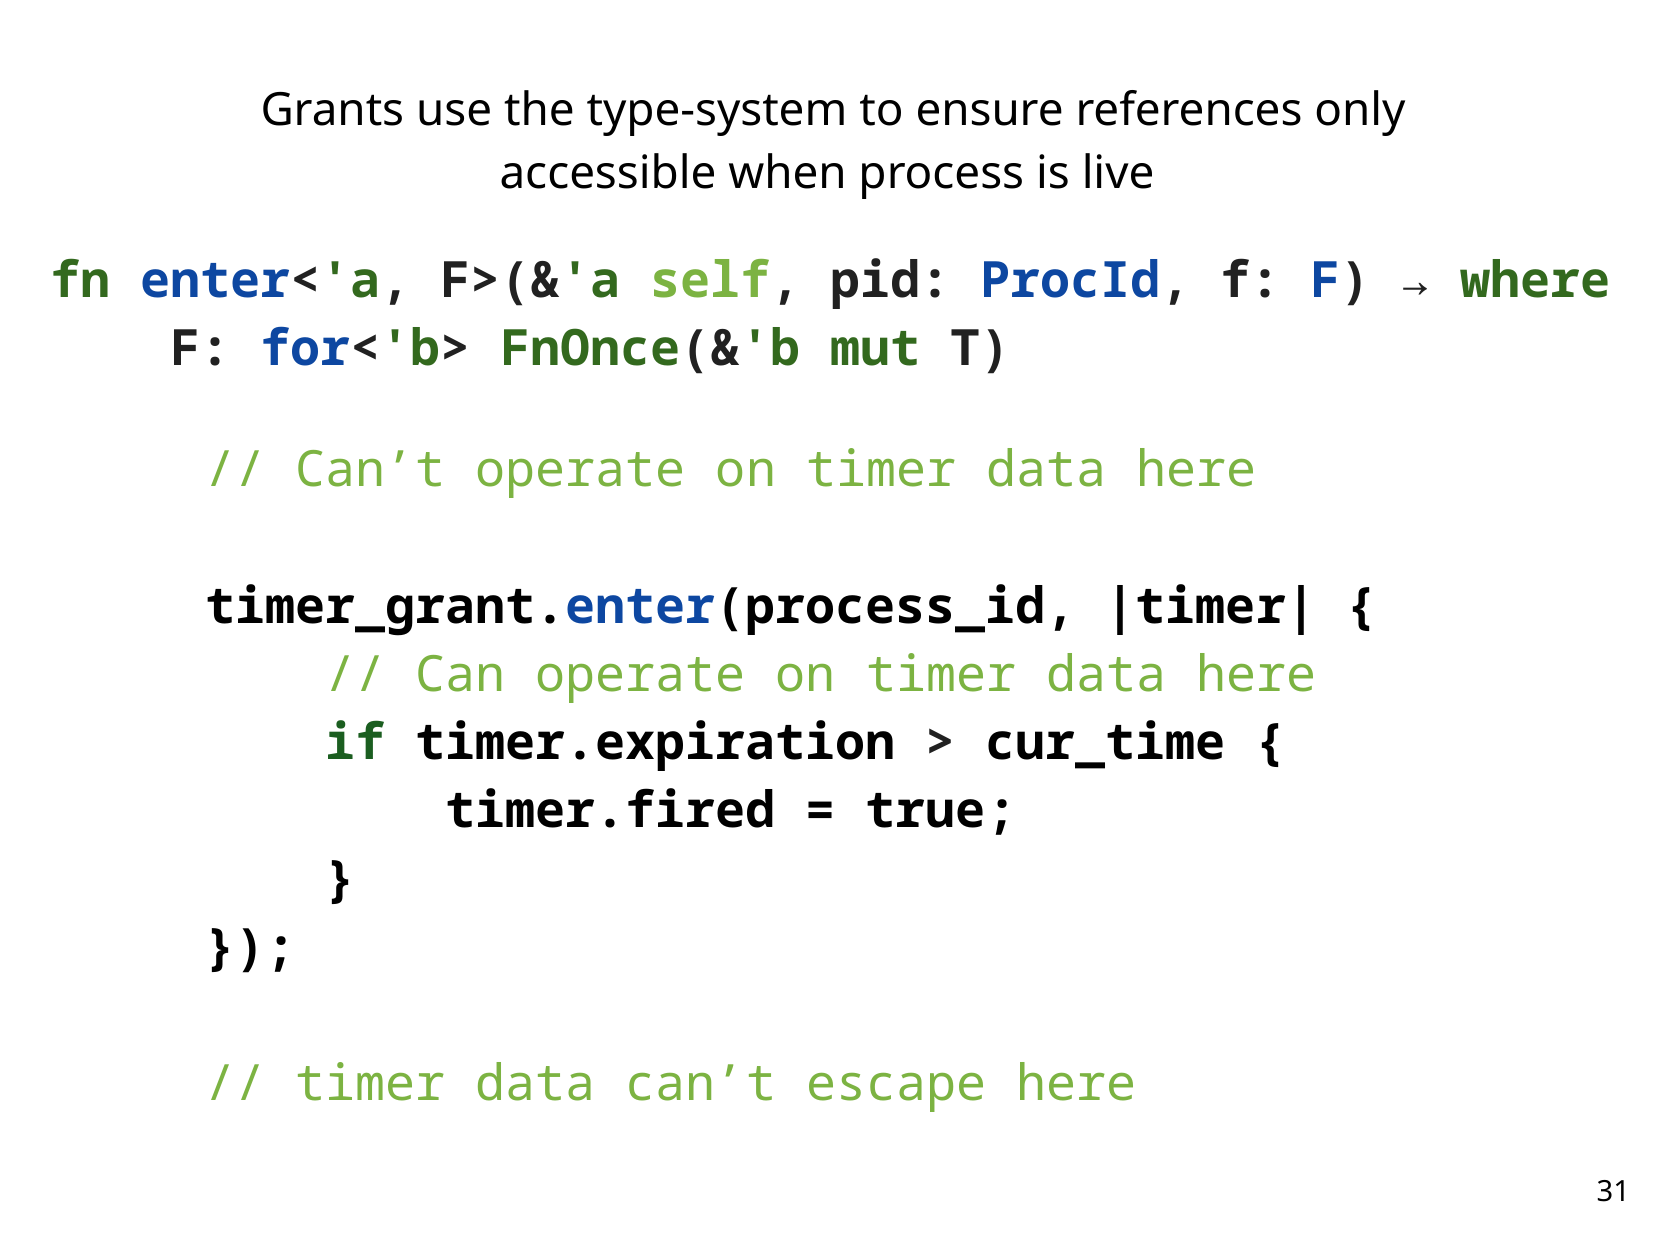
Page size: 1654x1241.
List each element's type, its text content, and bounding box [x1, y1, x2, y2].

text_box fn enter<'a, F>(&'a self, pid: ProcId, f: F) → where F: for<'b> FnOnce(&'b mut T) [35, 236, 1629, 392]
list Grants use the type-system to ensure references only accessible when process is live [96, 76, 1500, 236]
text_box // Can’t operate on timer data here timer_grant.enter(process_id, |timer| { // Can operate on timer data here if timer.expiration > cur_time { timer.fired = true; } }); // timer data can’t escape here [191, 425, 1428, 1106]
